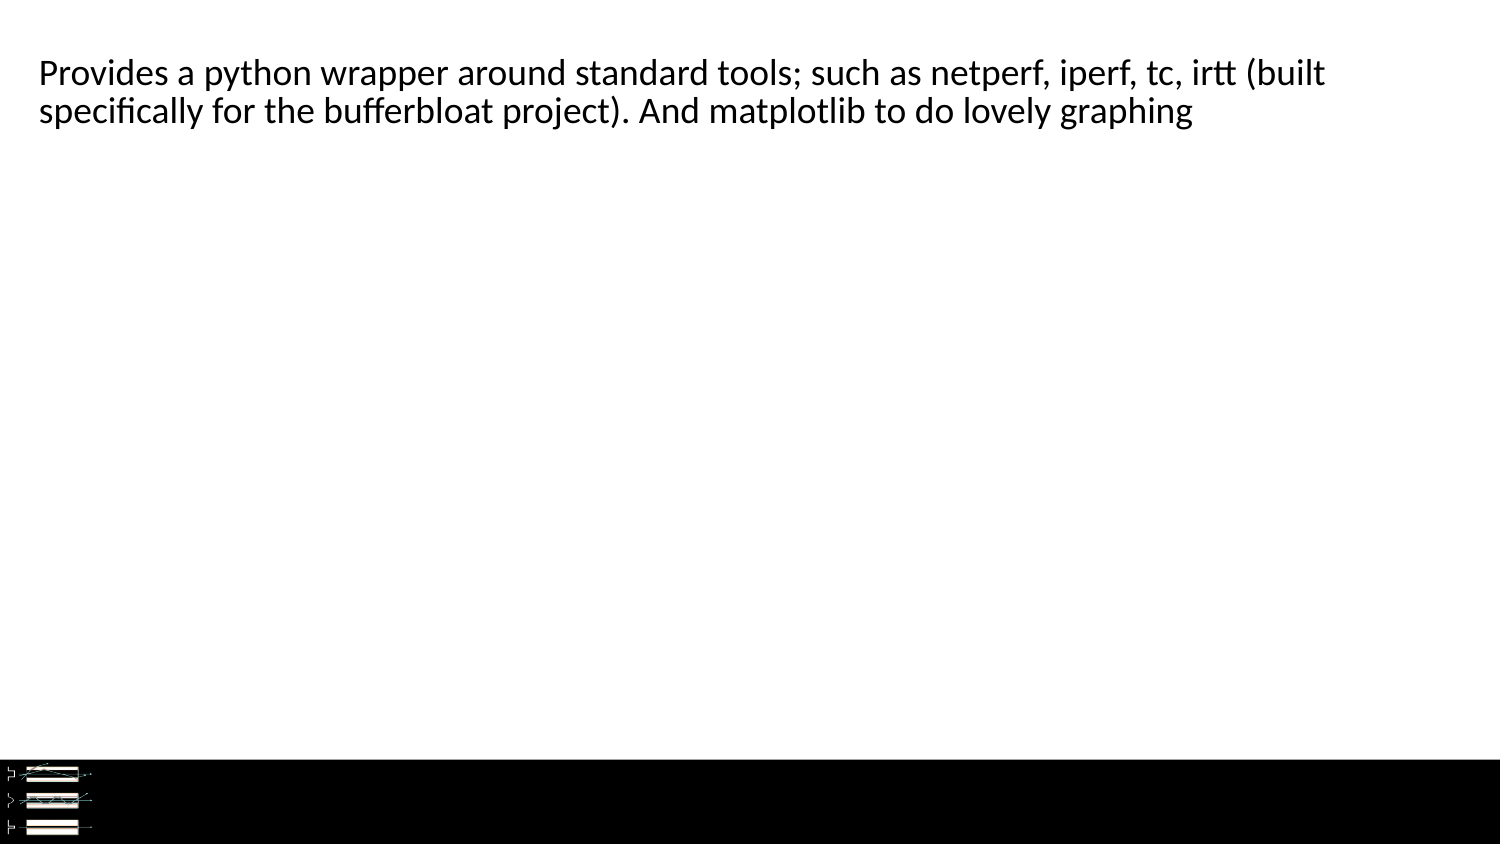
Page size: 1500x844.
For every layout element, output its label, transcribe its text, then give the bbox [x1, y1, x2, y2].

title Provides a python wrapper around standard tools; such as netperf, iperf, tc, irtt (built specifically for the bufferbloat project). And matplotlib to do lovely graphing [38, 24, 1464, 166]
picture [5, 761, 95, 837]
